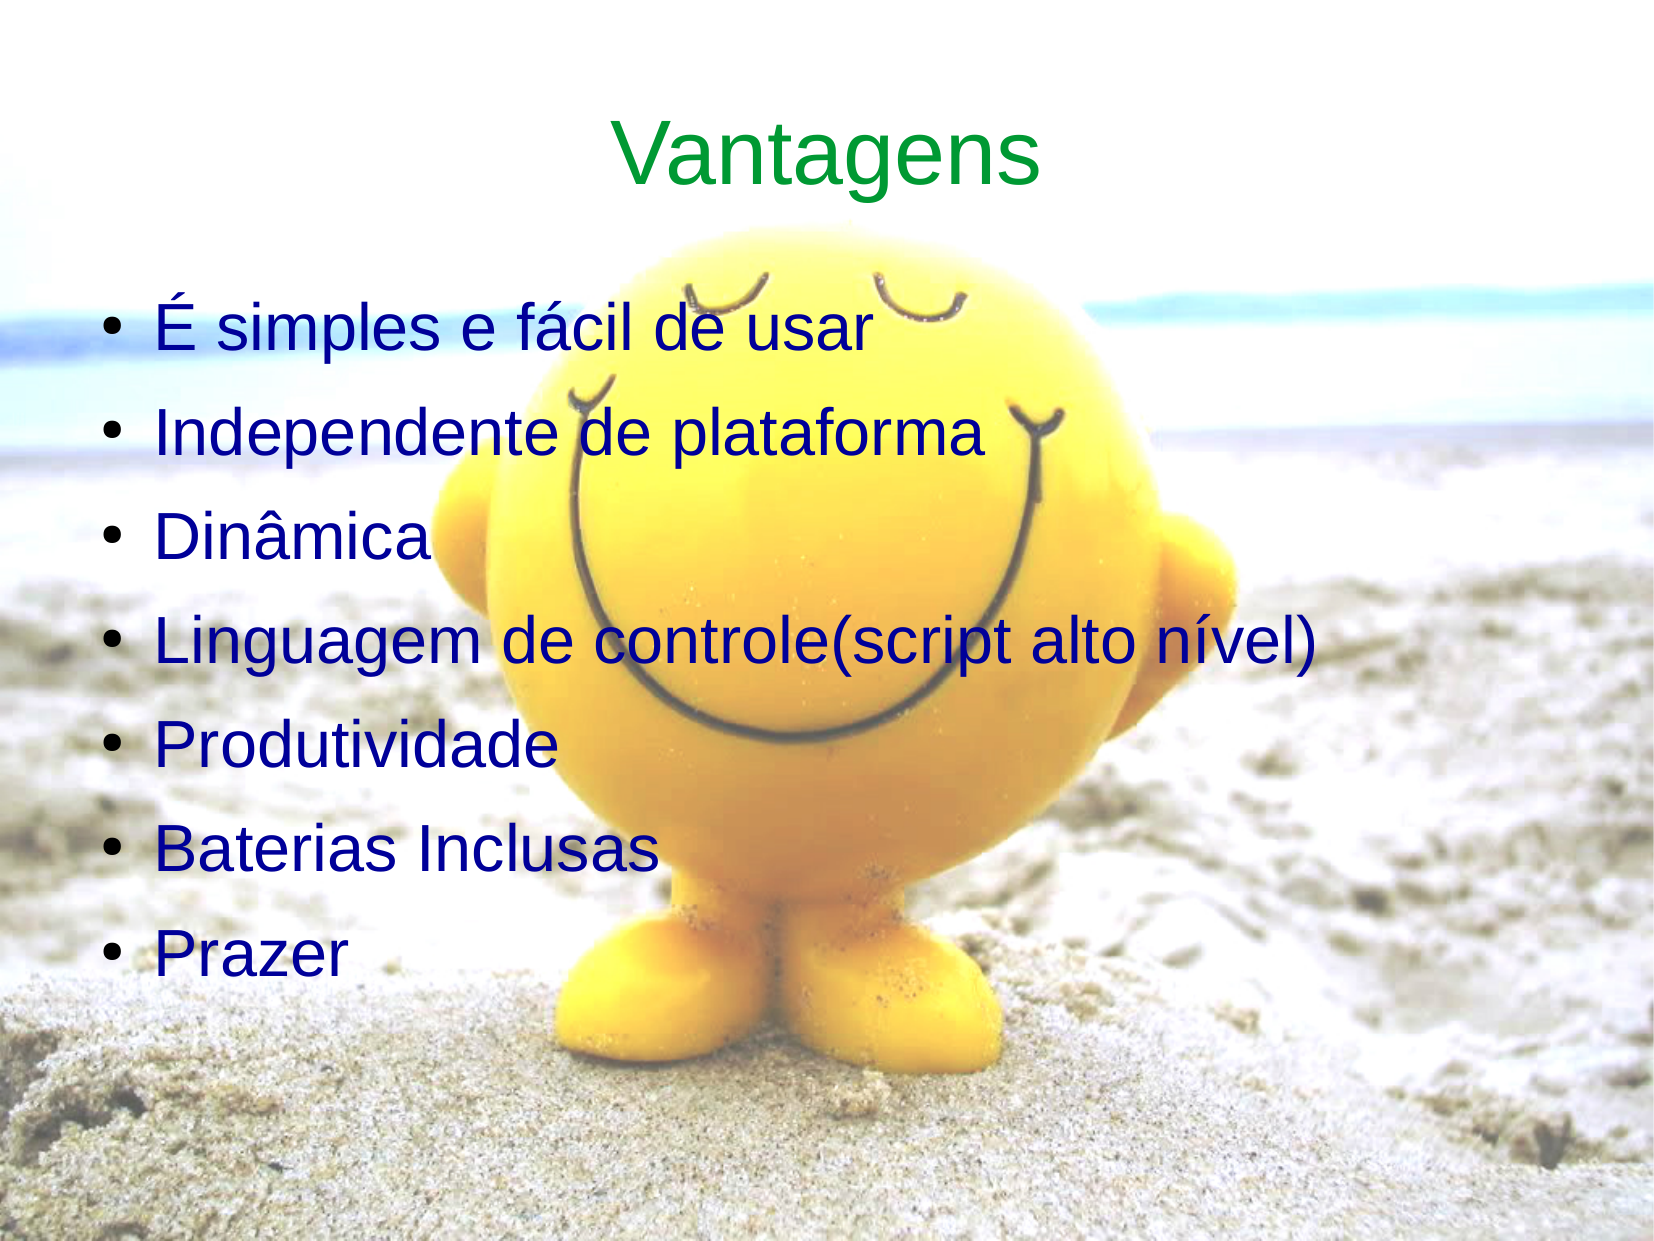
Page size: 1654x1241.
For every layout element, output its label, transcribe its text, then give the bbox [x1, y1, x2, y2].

picture [0, 0, 1654, 1241]
title Vantagens [82, 49, 1571, 257]
list É simples e fácil de usar Independente de plataforma Dinâmica Linguagem de controle(script alto nível) Produtividade Baterias Inclusas Prazer [82, 290, 1571, 1010]
